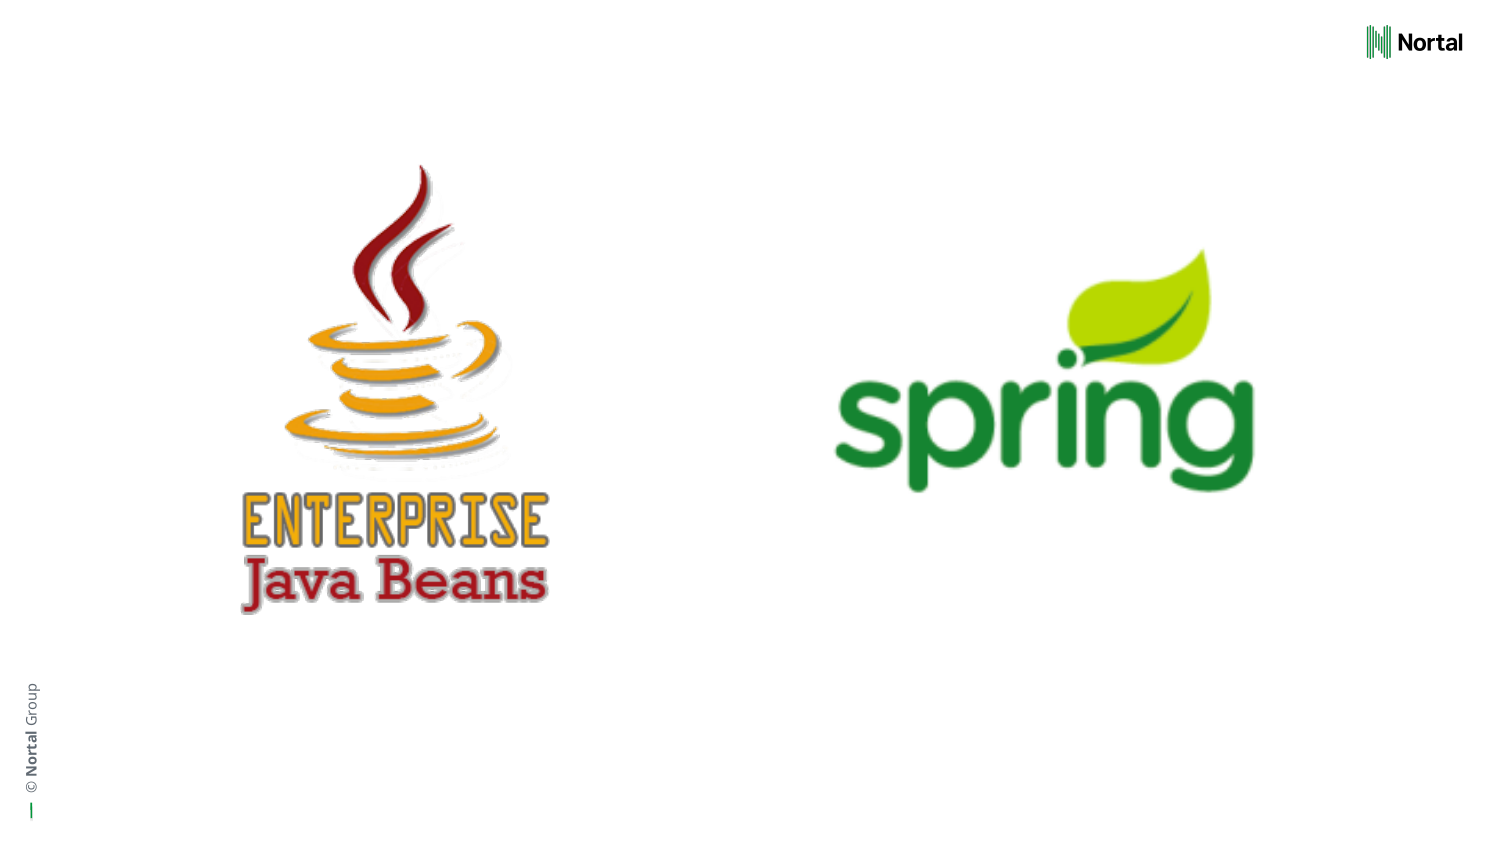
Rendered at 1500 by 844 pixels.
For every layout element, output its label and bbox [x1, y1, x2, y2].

picture [240, 164, 553, 615]
picture [750, 209, 1340, 556]
